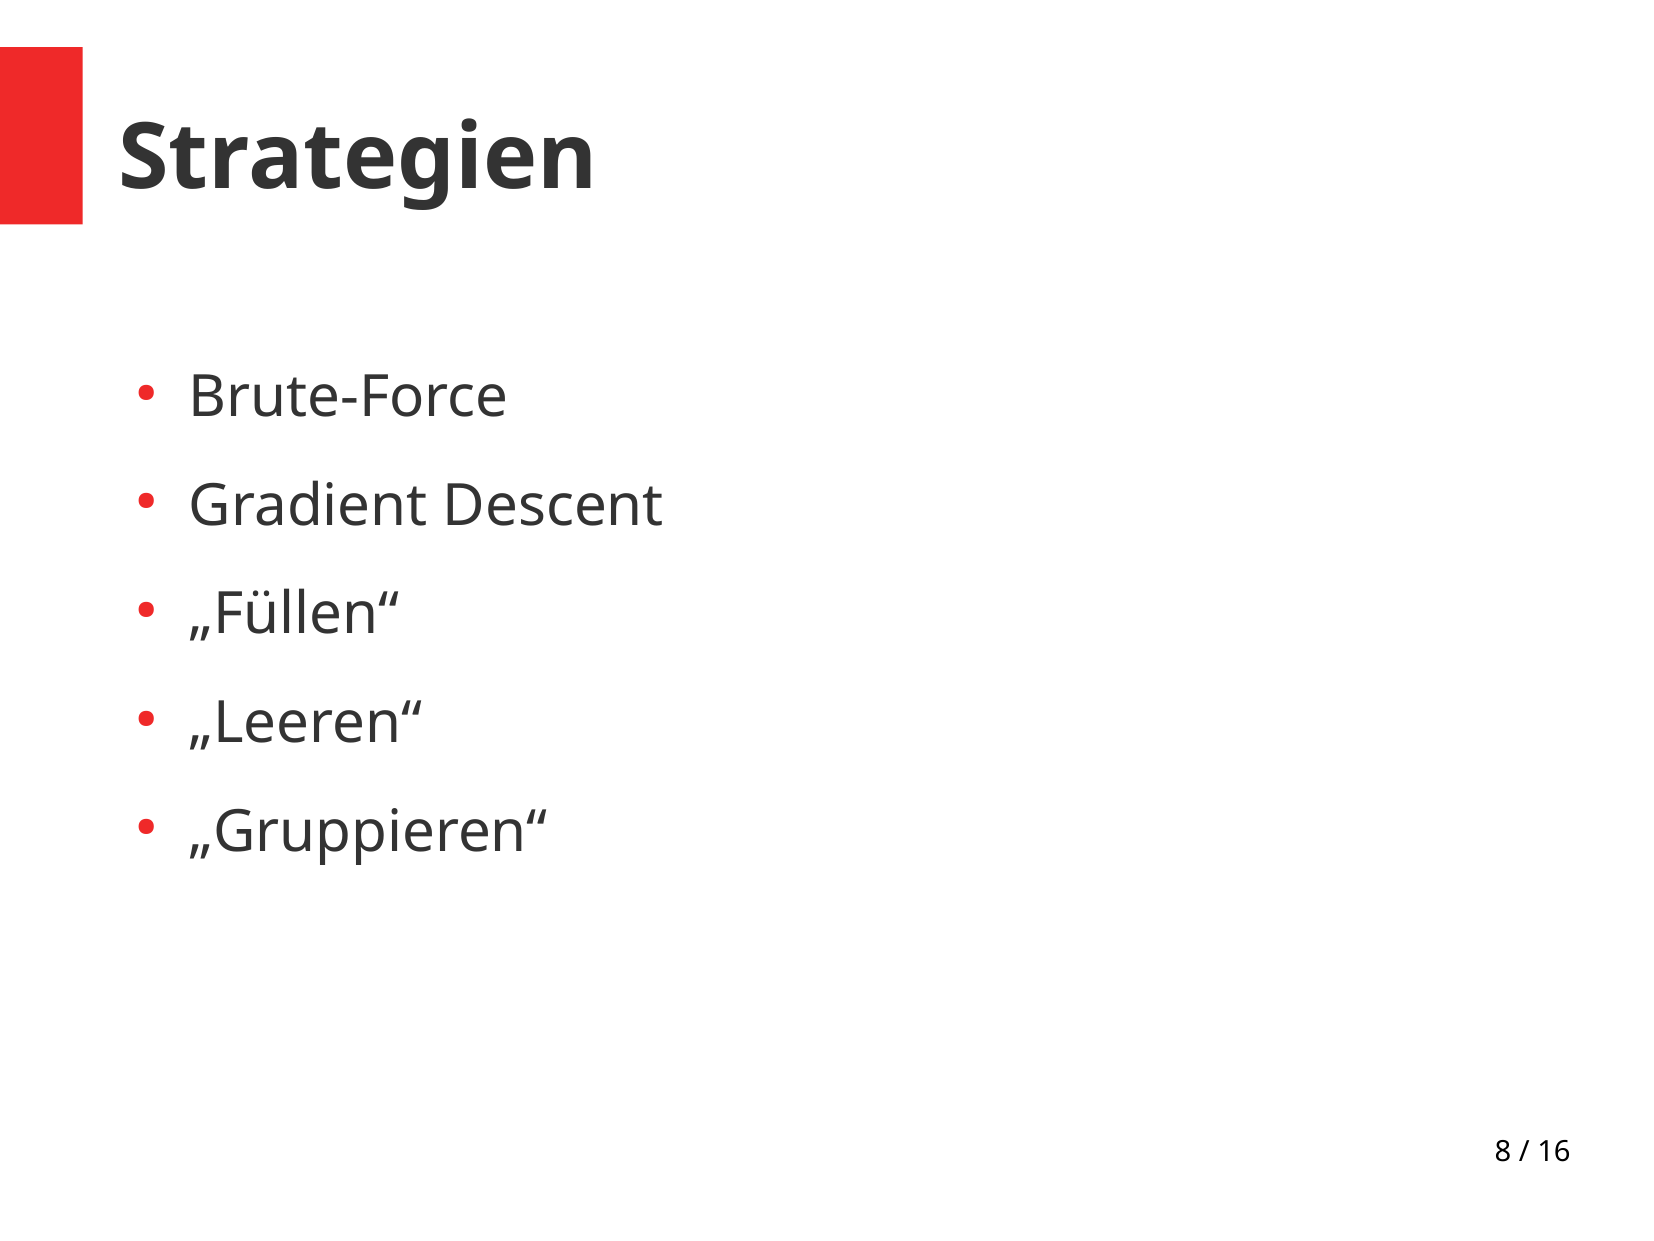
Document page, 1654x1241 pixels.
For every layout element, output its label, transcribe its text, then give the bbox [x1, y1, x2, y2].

list Brute-Force Gradient Descent „Füllen“ „Leeren“ „Gruppieren“ [118, 354, 1536, 1074]
title Strategien [118, 49, 1571, 257]
